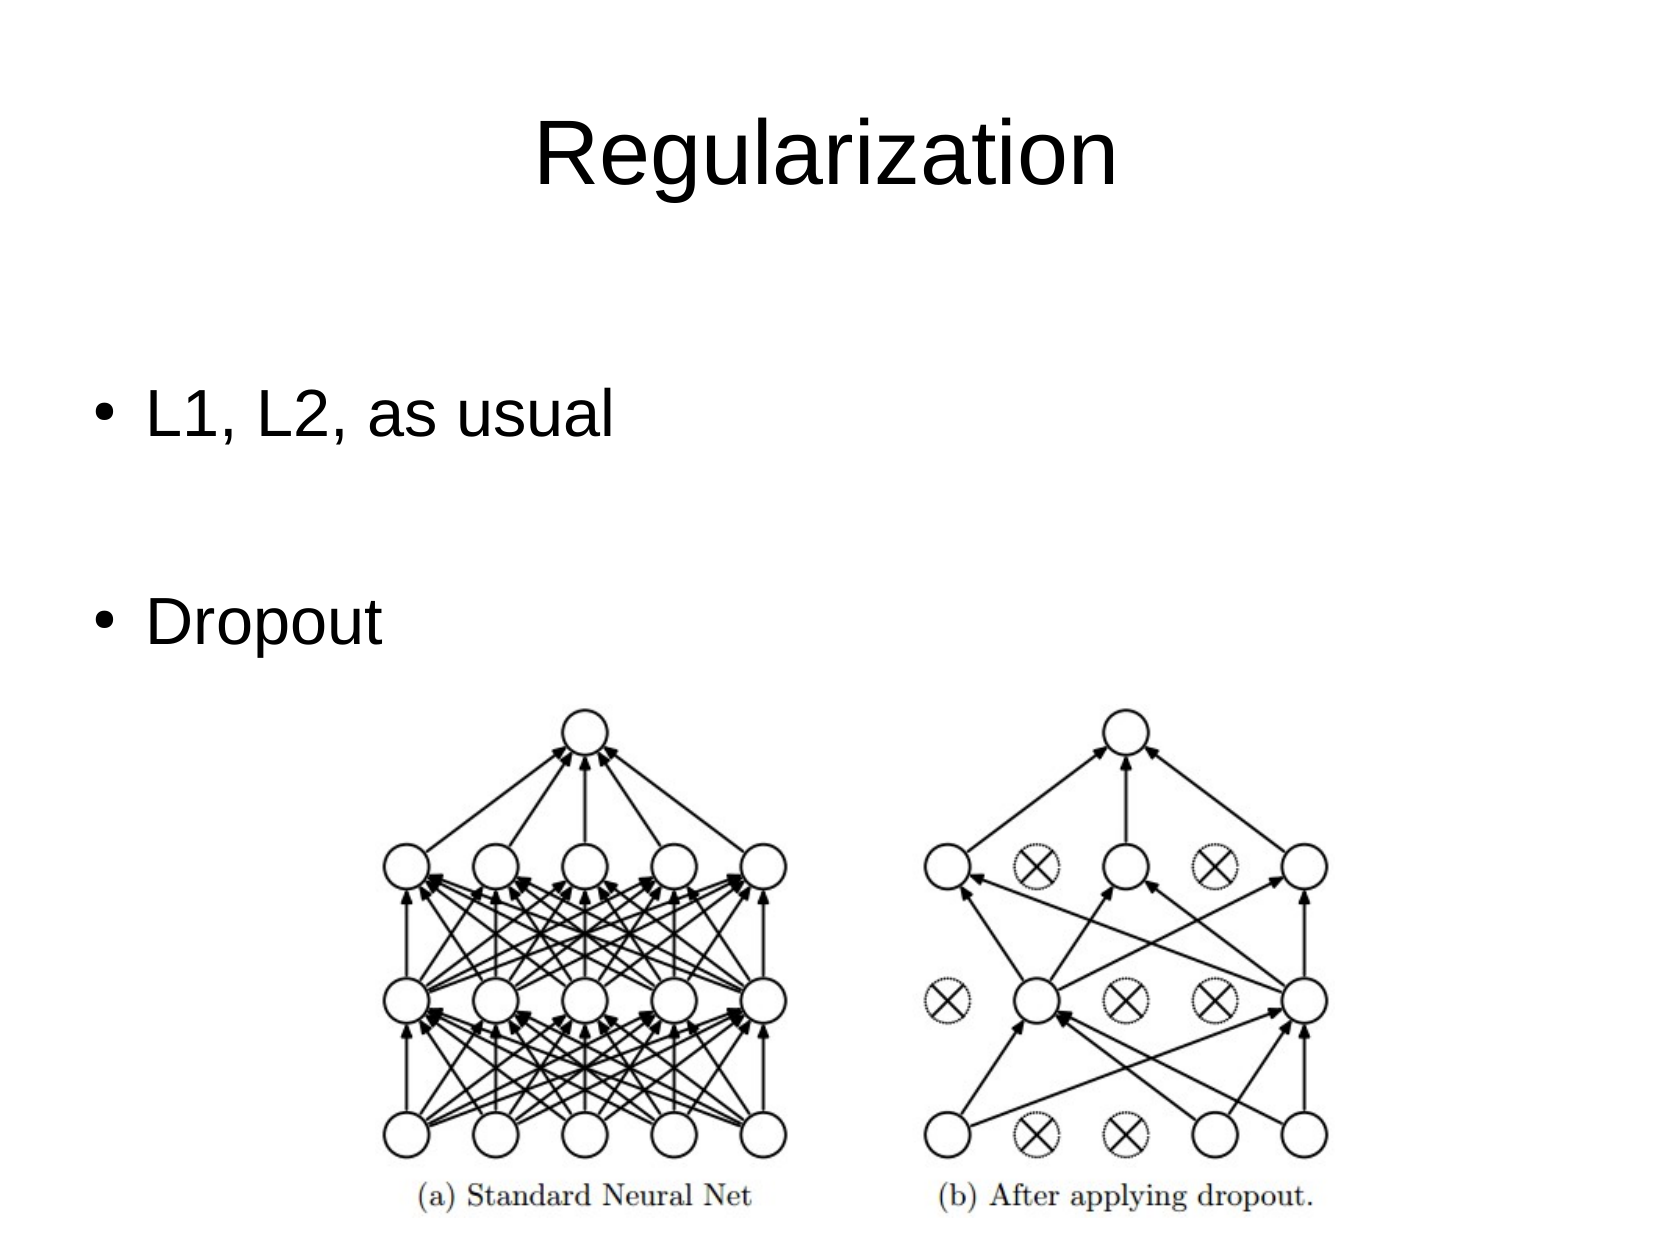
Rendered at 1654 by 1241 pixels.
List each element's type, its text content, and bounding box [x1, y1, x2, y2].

title Regularization [82, 49, 1571, 257]
picture [375, 704, 1335, 1218]
list L1, L2, as usual Dropout [75, 375, 1564, 1096]
